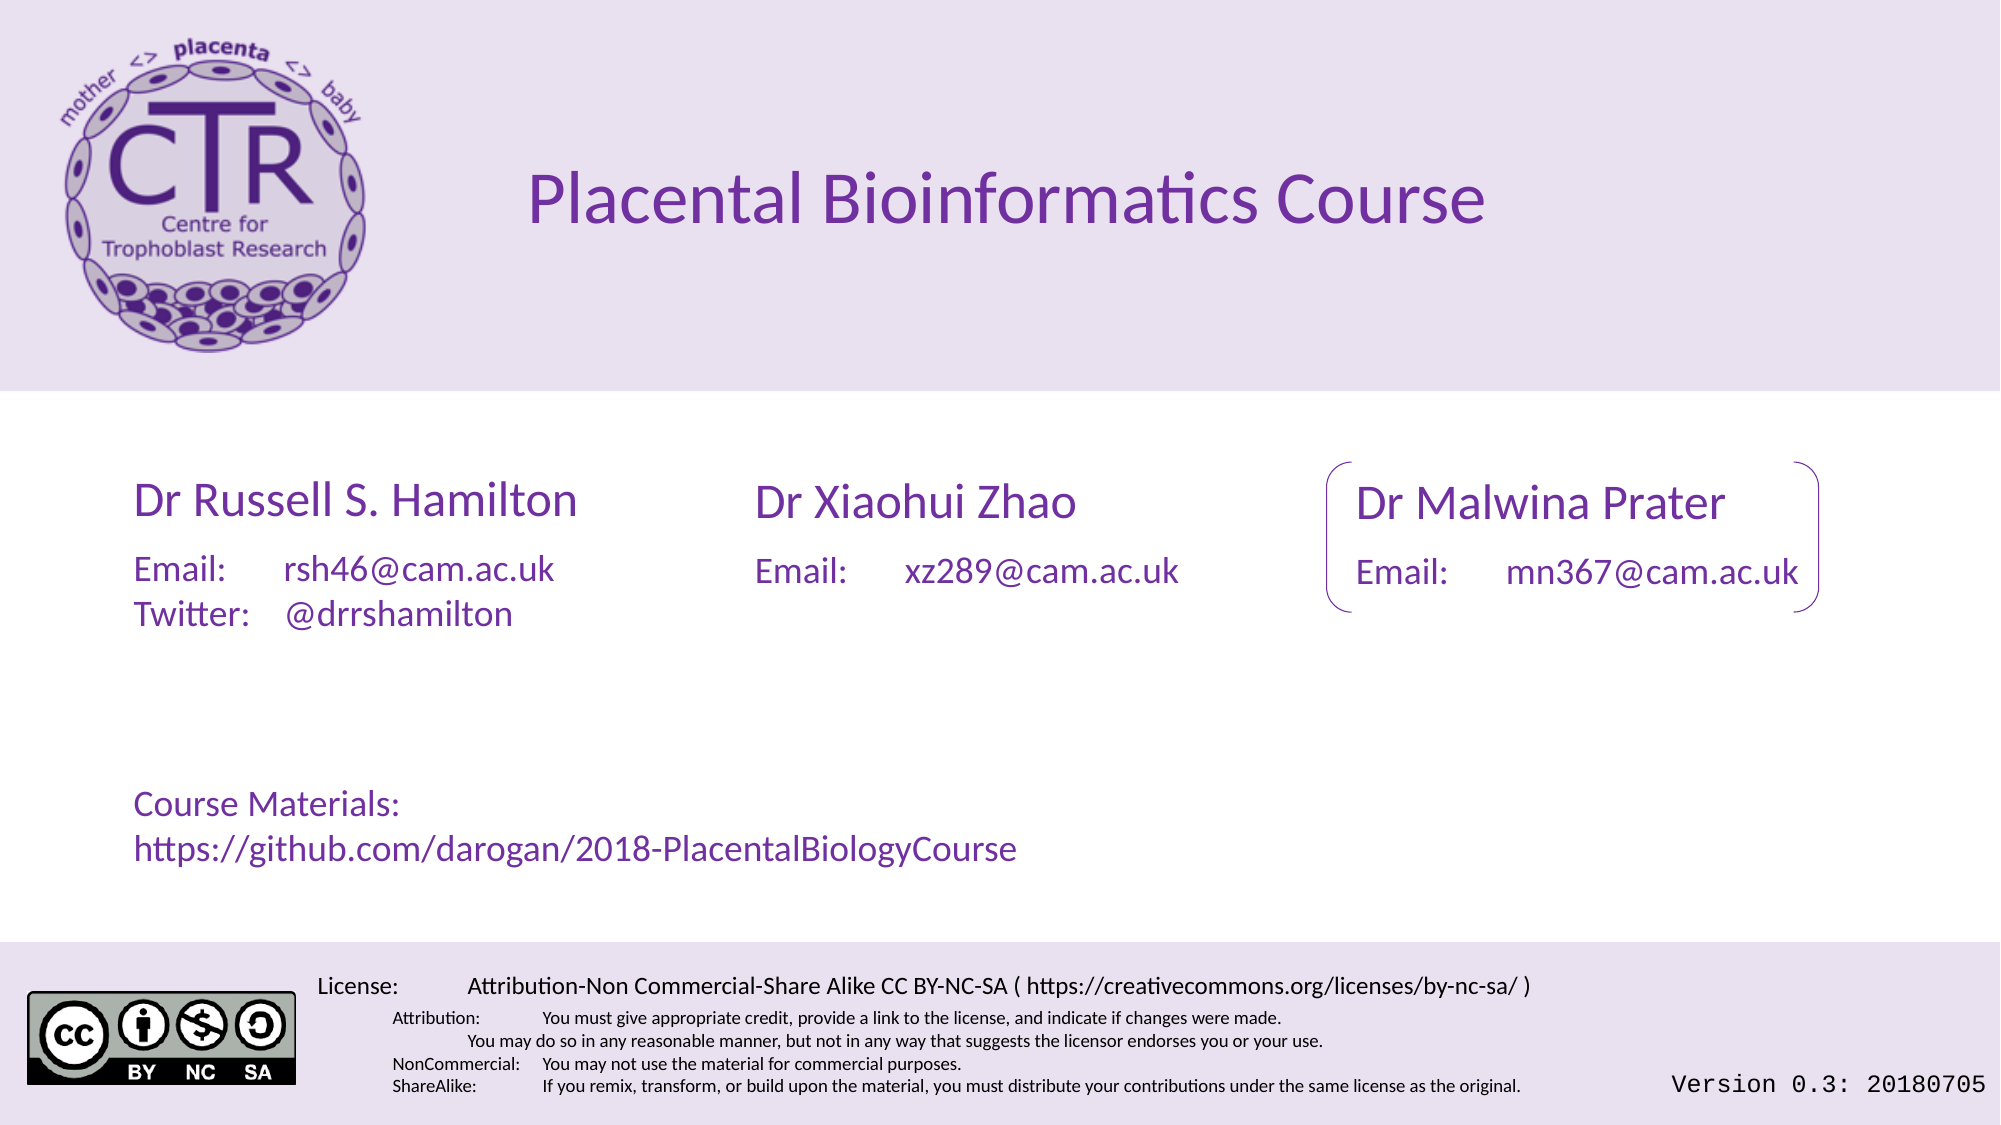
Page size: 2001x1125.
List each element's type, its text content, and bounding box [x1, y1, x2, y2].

text_box Version 0.3: 20180705 [1656, 1060, 2000, 1106]
text_box [0, 0, 2000, 391]
text_box Placental Bioinformatics Course [512, 141, 1530, 248]
text_box Dr Xiaohui Zhao Email: xz289@cam.ac.uk [739, 461, 1199, 601]
text_box License: Attribution-Non Commercial-Share Alike CC BY-NC-SA ( https://creativecommons.org/licenses/by-nc-sa/ ) Attribution: You must give appropriate credit, provide a link to the license, and indicate if changes were made. You may do so in any reasonable manner, but not in any way that suggests the licensor endorses you or your use. NonCommercial: You may not use the material for commercial purposes. ShareAlike: If you remix, transform, or build upon the material, you must distribute your contributions under the same license as the original. [302, 961, 1809, 1106]
text_box Course Materials: https://github.com/darogan/2018-PlacentalBiologyCourse [118, 771, 1045, 878]
text_box [0, 942, 2000, 1125]
picture [27, 991, 296, 1085]
text_box Dr Russell S. Hamilton Email: rsh46@cam.ac.uk Twitter: @drrshamilton [118, 458, 598, 644]
text_box Dr Malwina Prater Email: mn367@cam.ac.uk [1340, 462, 1818, 601]
